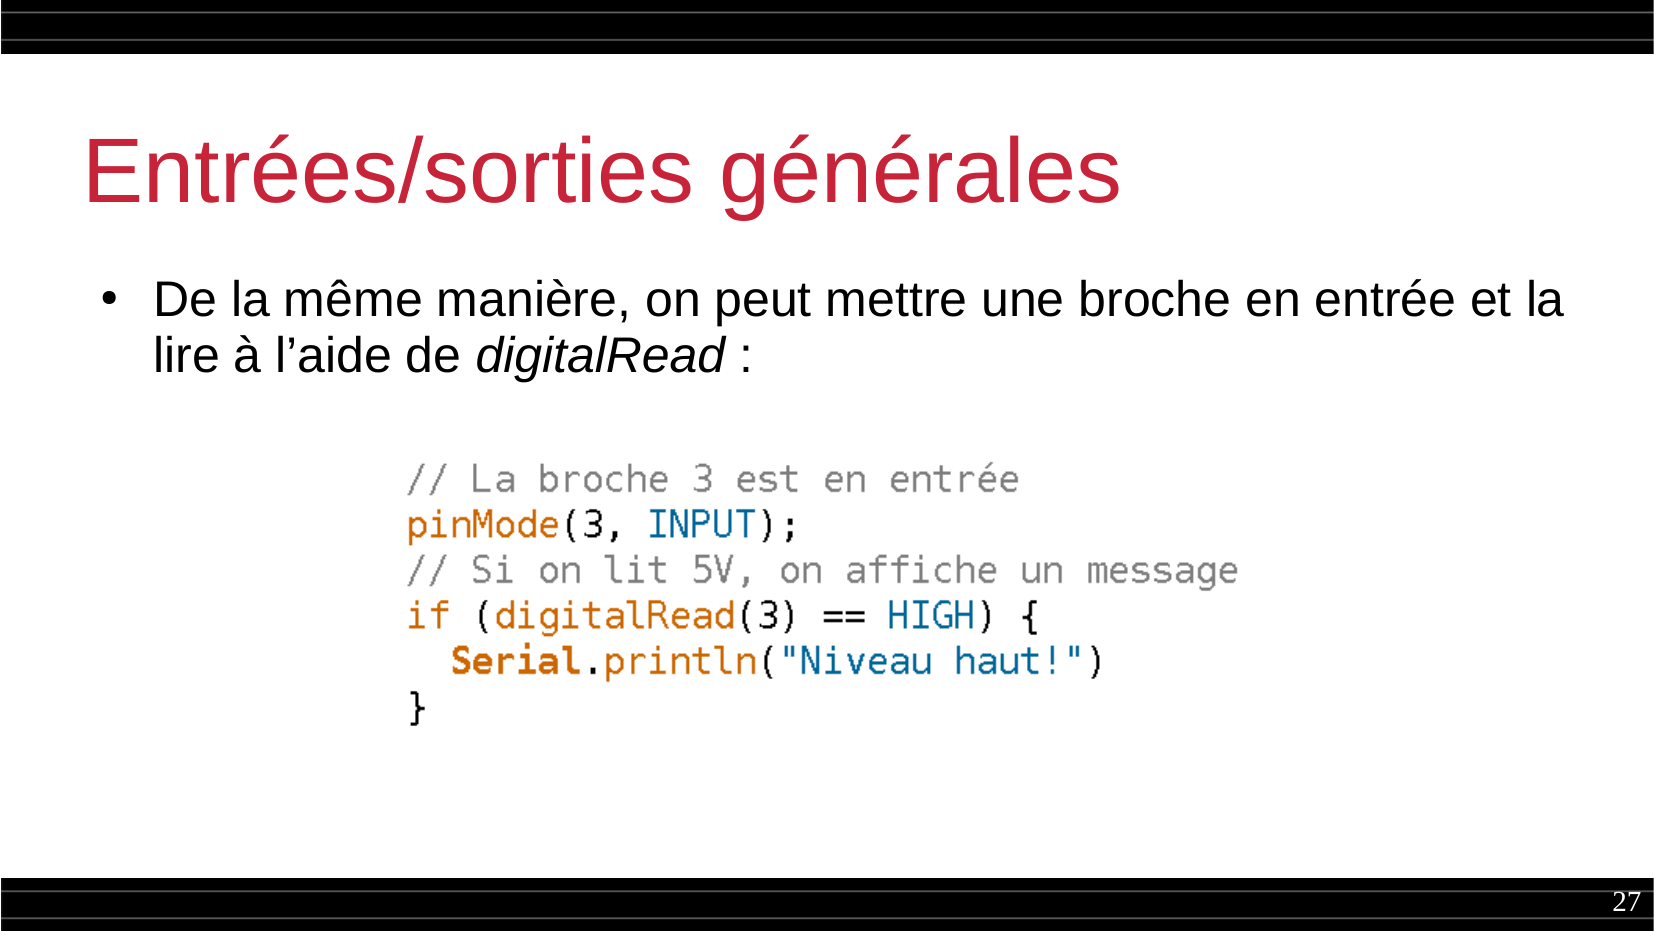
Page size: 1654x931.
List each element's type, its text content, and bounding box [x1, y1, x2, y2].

title Entrées/sorties générales [82, 92, 1571, 249]
list De la même manière, on peut mettre une broche en entrée et la lire à l’aide de digitalRead : [82, 271, 1571, 758]
picture [400, 453, 1253, 737]
picture [1, 878, 1654, 931]
picture [1, 0, 1654, 54]
